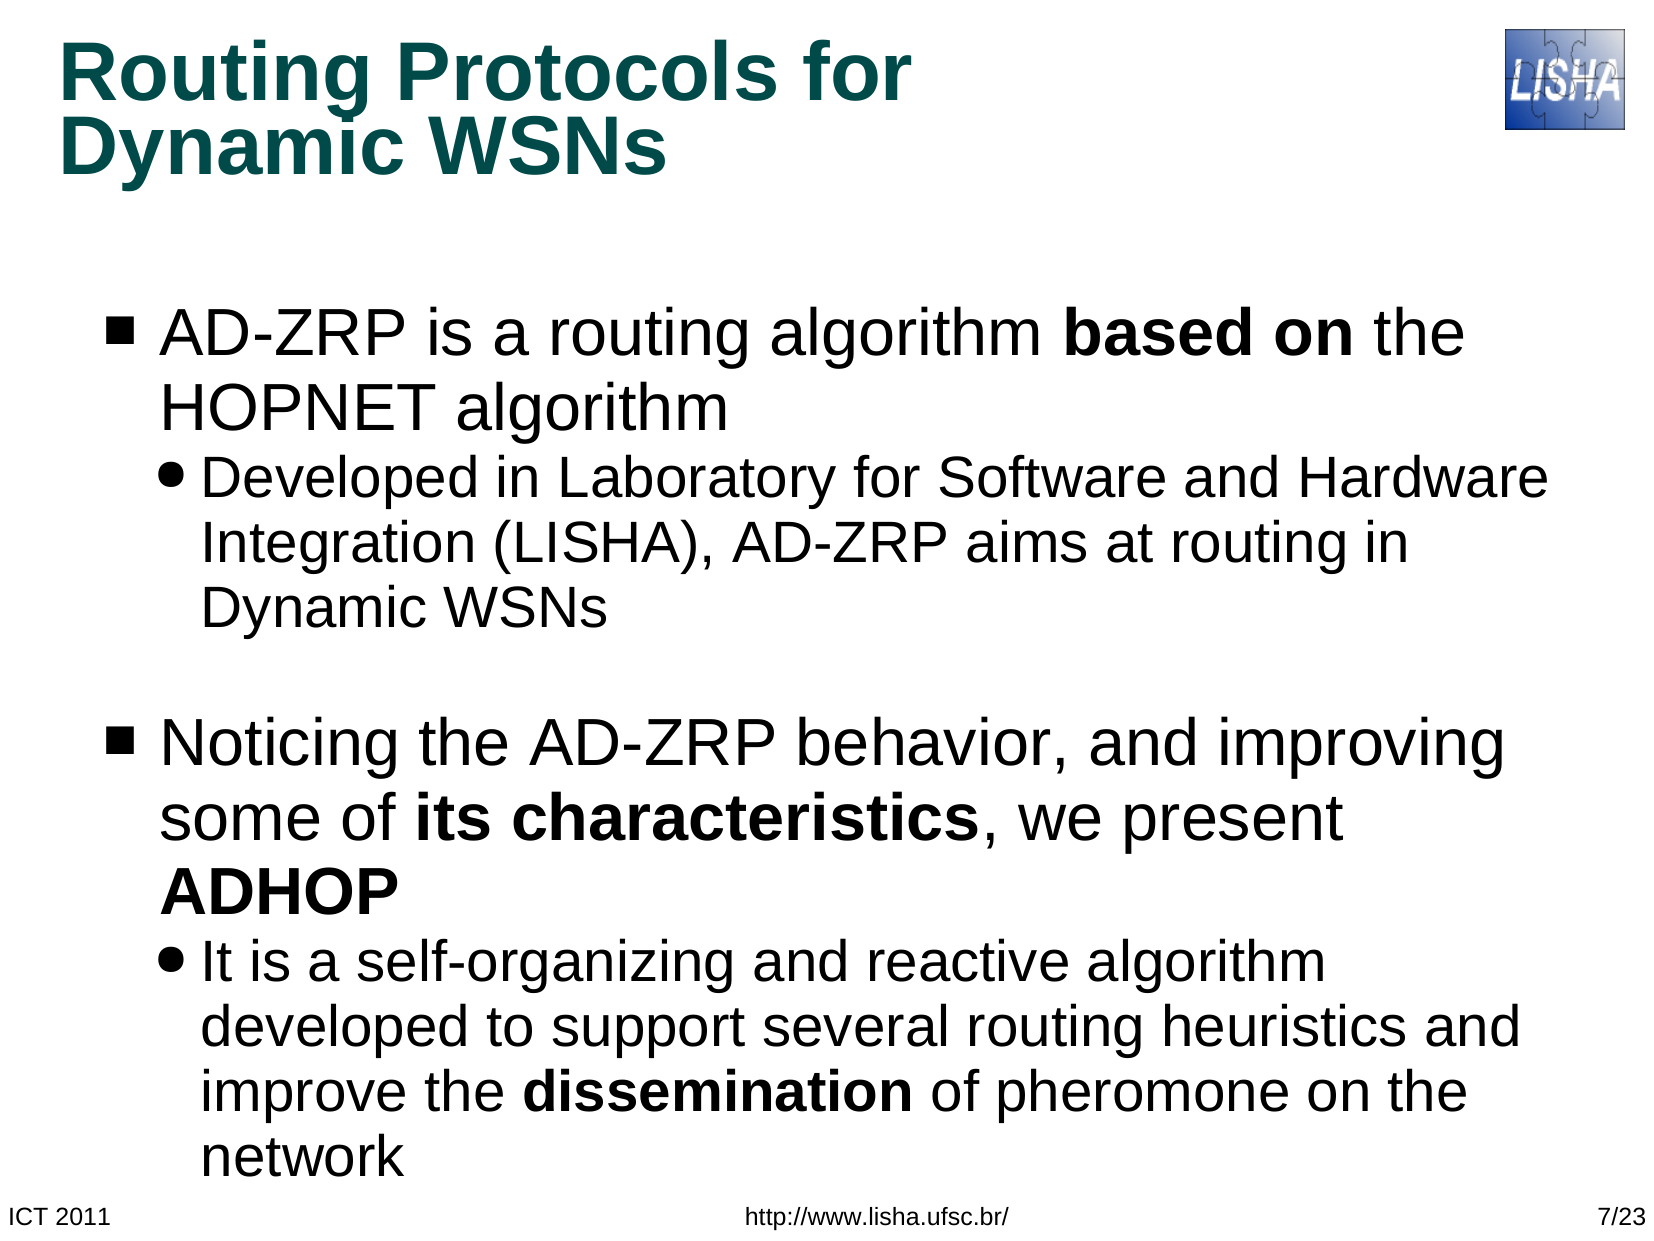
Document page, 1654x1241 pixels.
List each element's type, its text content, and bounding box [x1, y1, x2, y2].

list AD-ZRP is a routing algorithm based on the HOPNET algorithm Developed in Laboratory for Software and Hardware Integration (LISHA), AD-ZRP aims at routing in Dynamic WSNs Noticing the AD-ZRP behavior, and improving some of its characteristics, we present ADHOP It is a self-organizing and reactive algorithm developed to support several routing heuristics and improve the dissemination of pheromone on the network [59, 295, 1595, 1190]
picture [1595, 29, 1625, 130]
title Routing Protocols for Dynamic WSNs [58, 11, 1595, 219]
